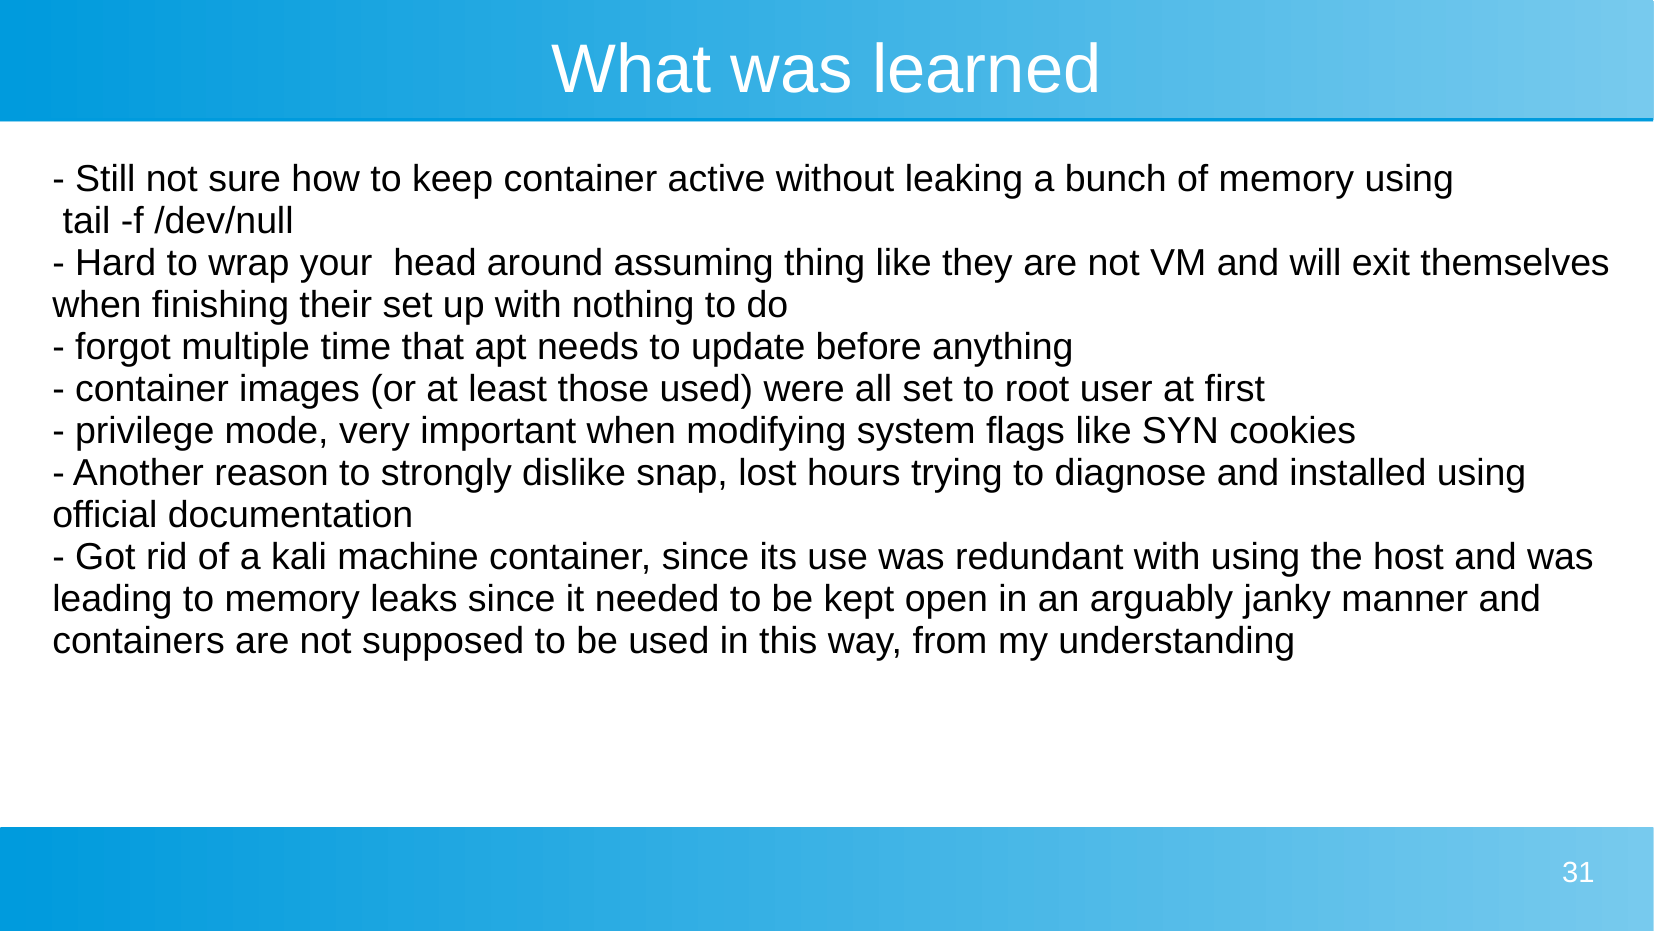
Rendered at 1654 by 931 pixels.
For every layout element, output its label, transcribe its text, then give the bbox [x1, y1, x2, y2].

text_box - Still not sure how to keep container active without leaking a bunch of memory using tail -f /dev/null - Hard to wrap your head around assuming thing like they are not VM and will exit themselves when finishing their set up with nothing to do - forgot multiple time that apt needs to update before anything - container images (or at least those used) were all set to root user at first - privilege mode, very important when modifying system flags like SYN cookies - Another reason to strongly dislike snap, lost hours trying to diagnose and installed using official documentation - Got rid of a kali machine container, since its use was redundant with using the host and was leading to memory leaks since it needed to be kept open in an arguably janky manner and containers are not supposed to be used in this way, from my understanding [37, 150, 1651, 711]
title What was learned [59, 29, 1595, 108]
